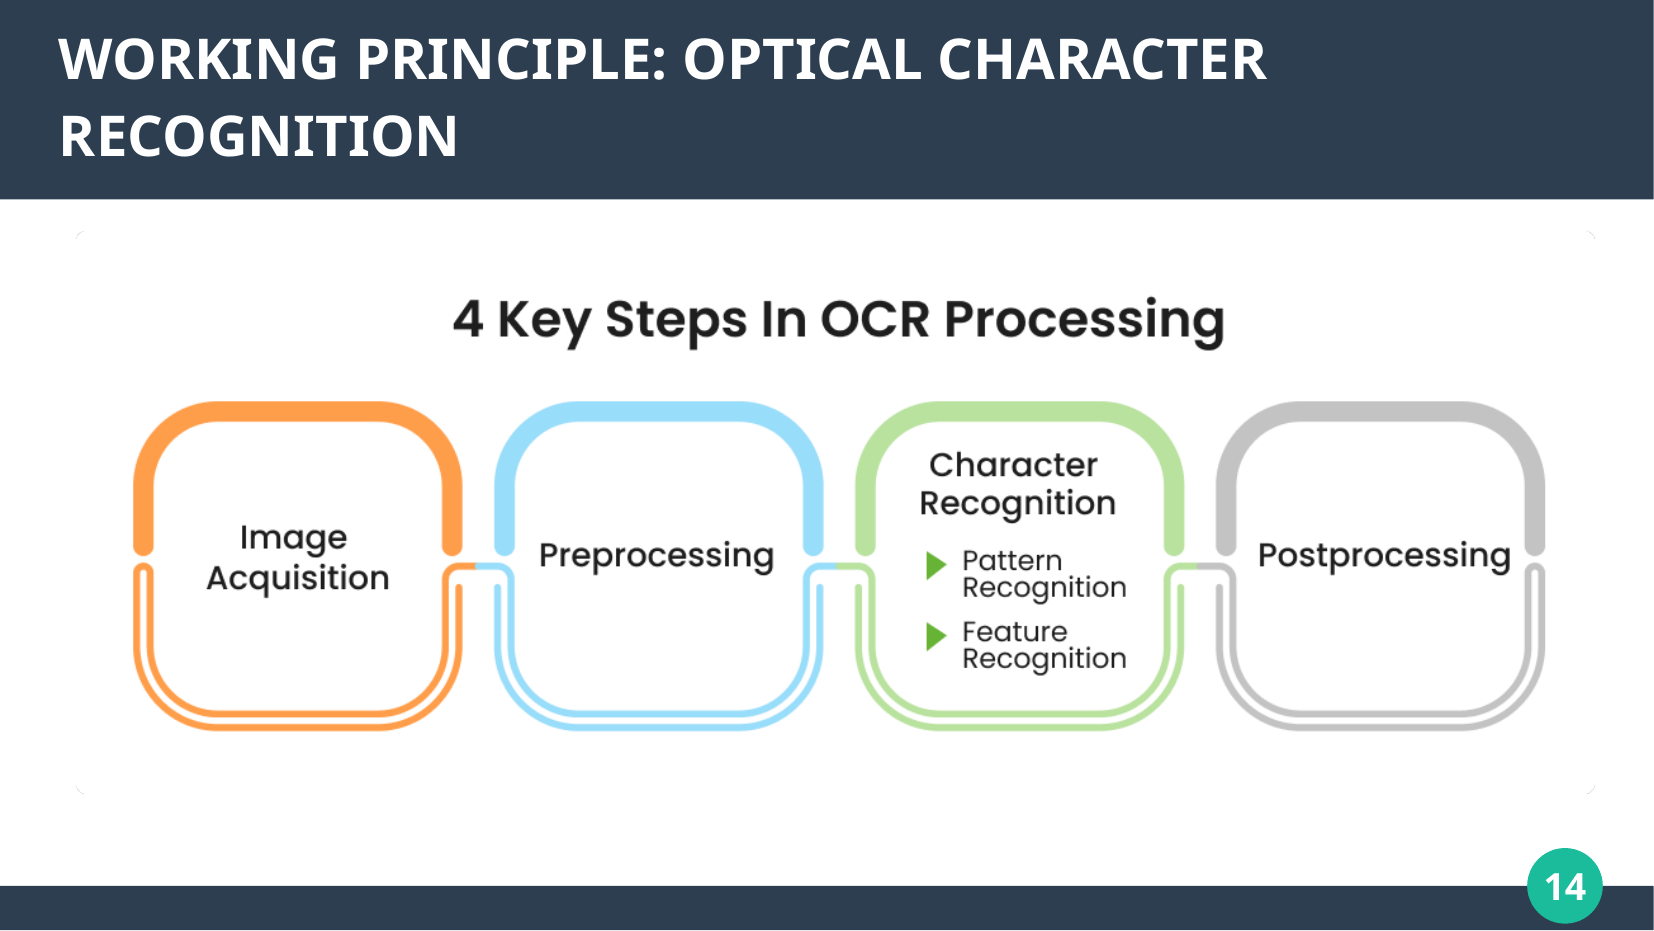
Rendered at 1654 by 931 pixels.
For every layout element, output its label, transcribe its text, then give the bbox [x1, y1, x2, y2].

picture [75, 230, 1596, 795]
title WORKING PRINCIPLE: OPTICAL CHARACTER RECOGNITION [59, 37, 1595, 155]
